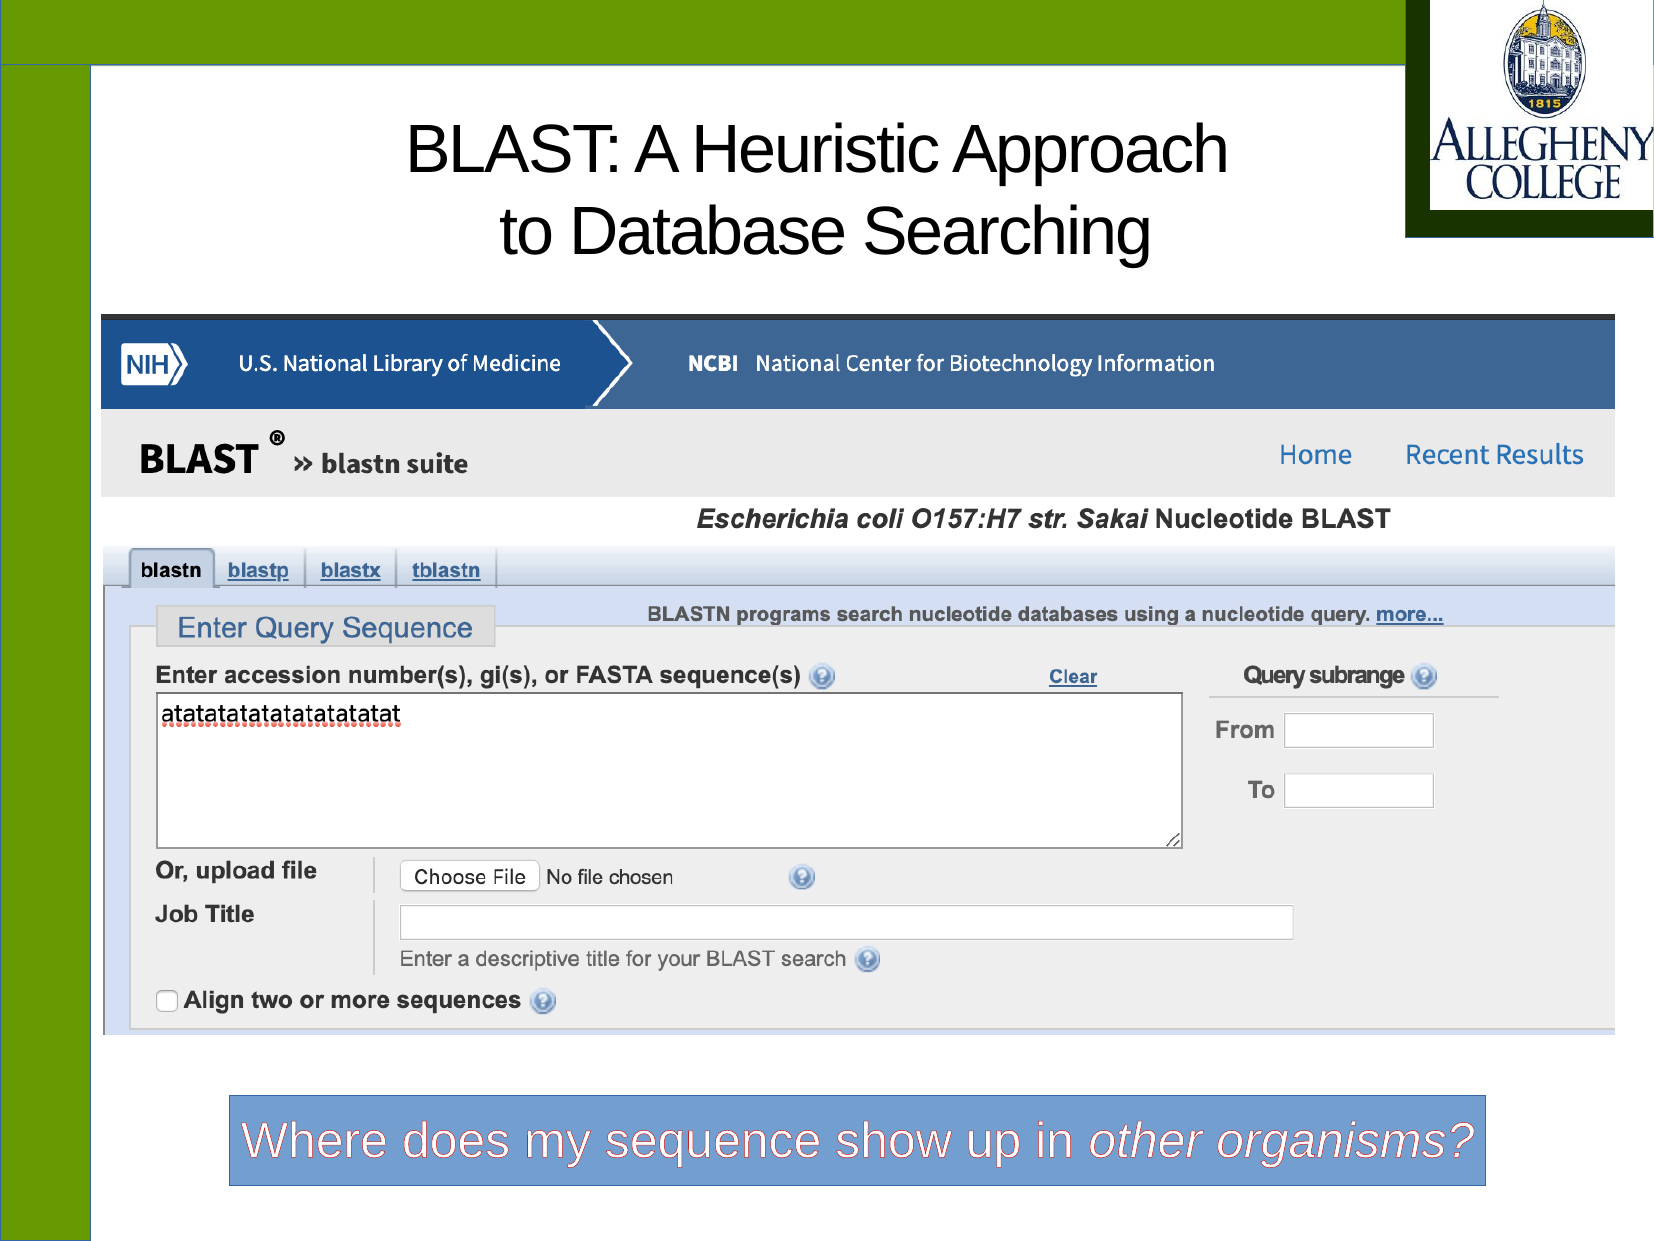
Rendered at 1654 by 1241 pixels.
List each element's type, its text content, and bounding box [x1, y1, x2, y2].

text_box Where does my sequence show up in other organisms? [229, 1095, 1486, 1186]
picture [1430, 0, 1654, 210]
title BLAST: A Heuristic Approach to Database Searching [91, 96, 1571, 276]
picture [101, 314, 1615, 1036]
text_box [0, 0, 1654, 1241]
